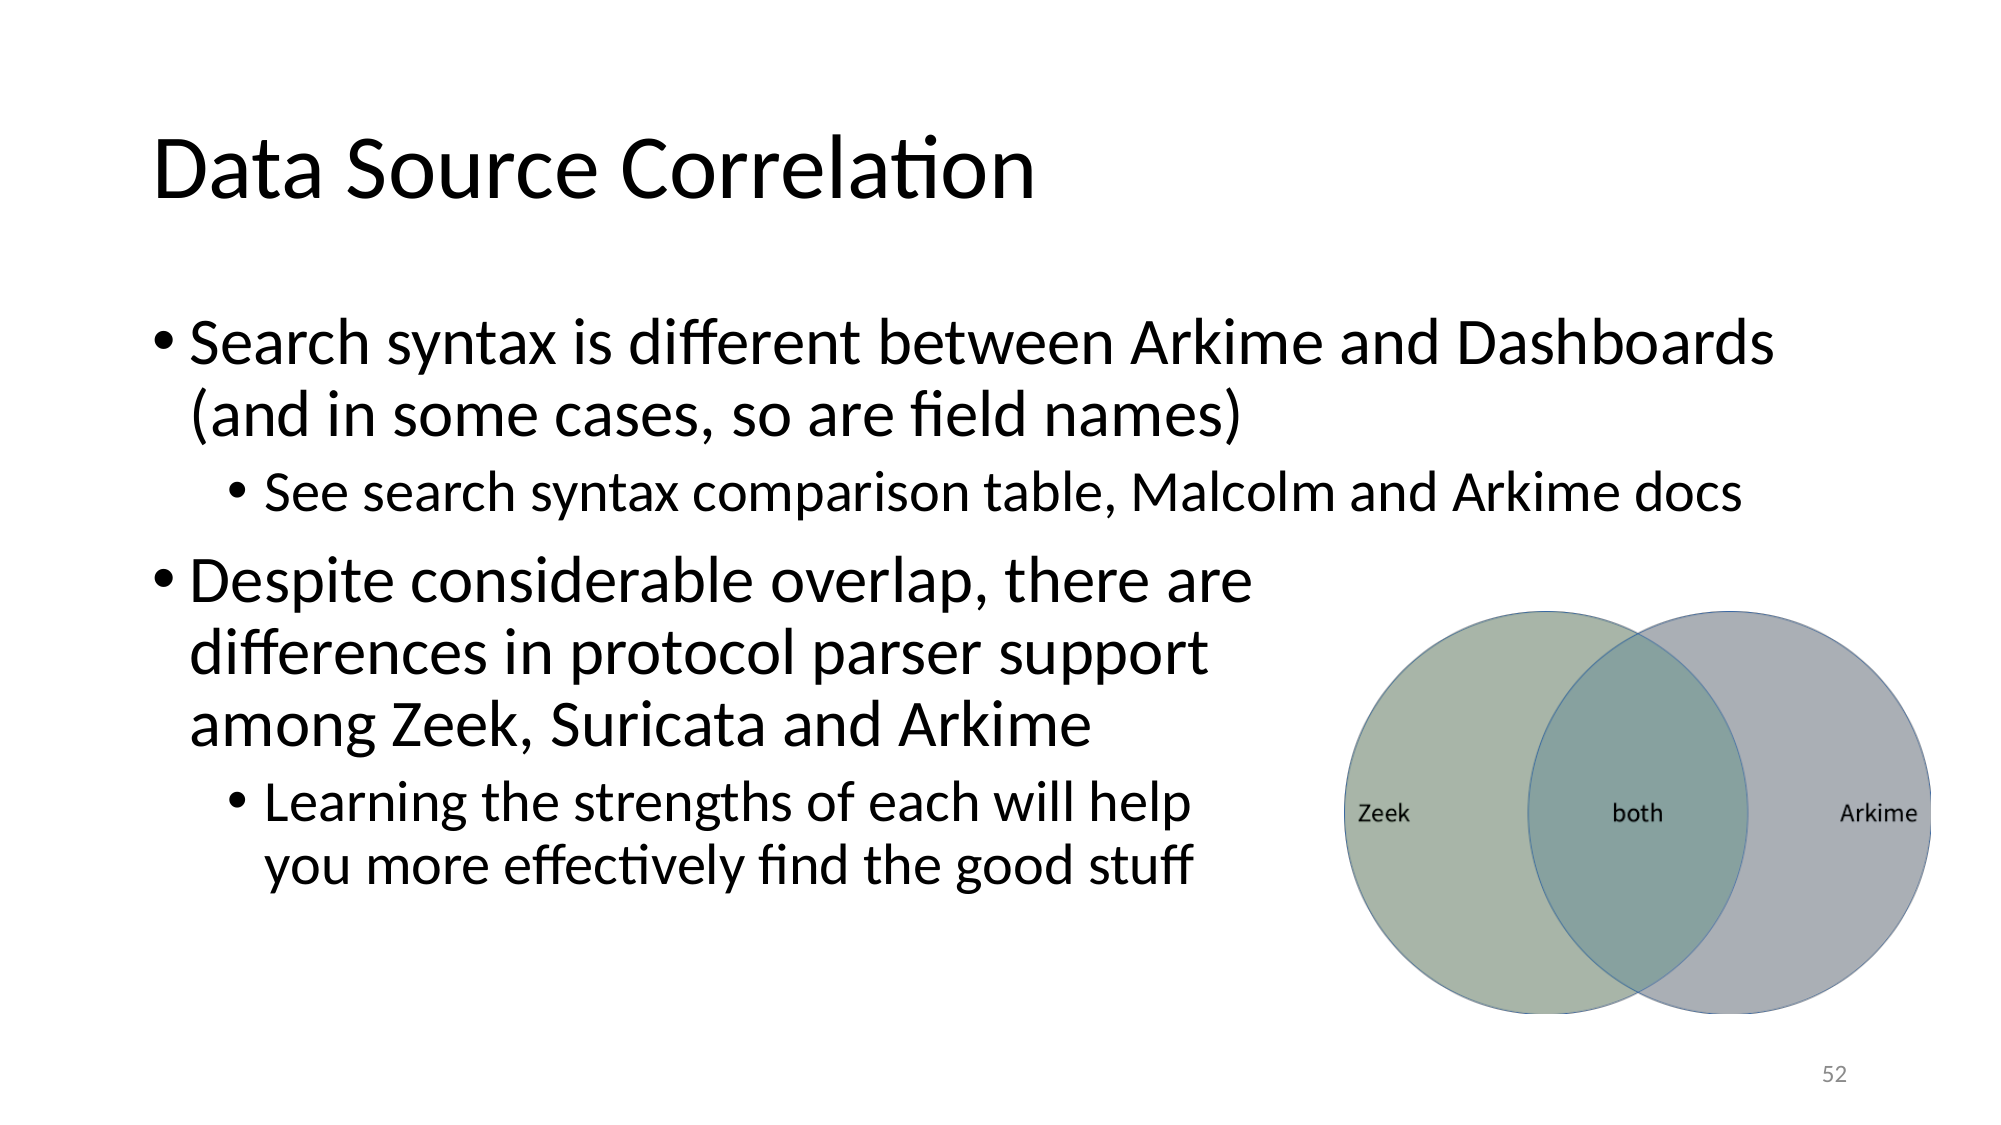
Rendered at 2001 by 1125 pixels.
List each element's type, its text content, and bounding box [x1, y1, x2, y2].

picture [1344, 611, 1931, 1014]
title Data Source Correlation [137, 59, 1863, 278]
slide_number <number> [1412, 1042, 1863, 1103]
list Search syntax is different between Arkime and Dashboards (and in some cases, so are field names) See search syntax comparison table, Malcolm and Arkime docs Despite considerable overlap, there are differences in protocol parser support among Zeek, Suricata and Arkime Learning the strengths of each will help you more effectively find the good stuff [137, 299, 1863, 1014]
